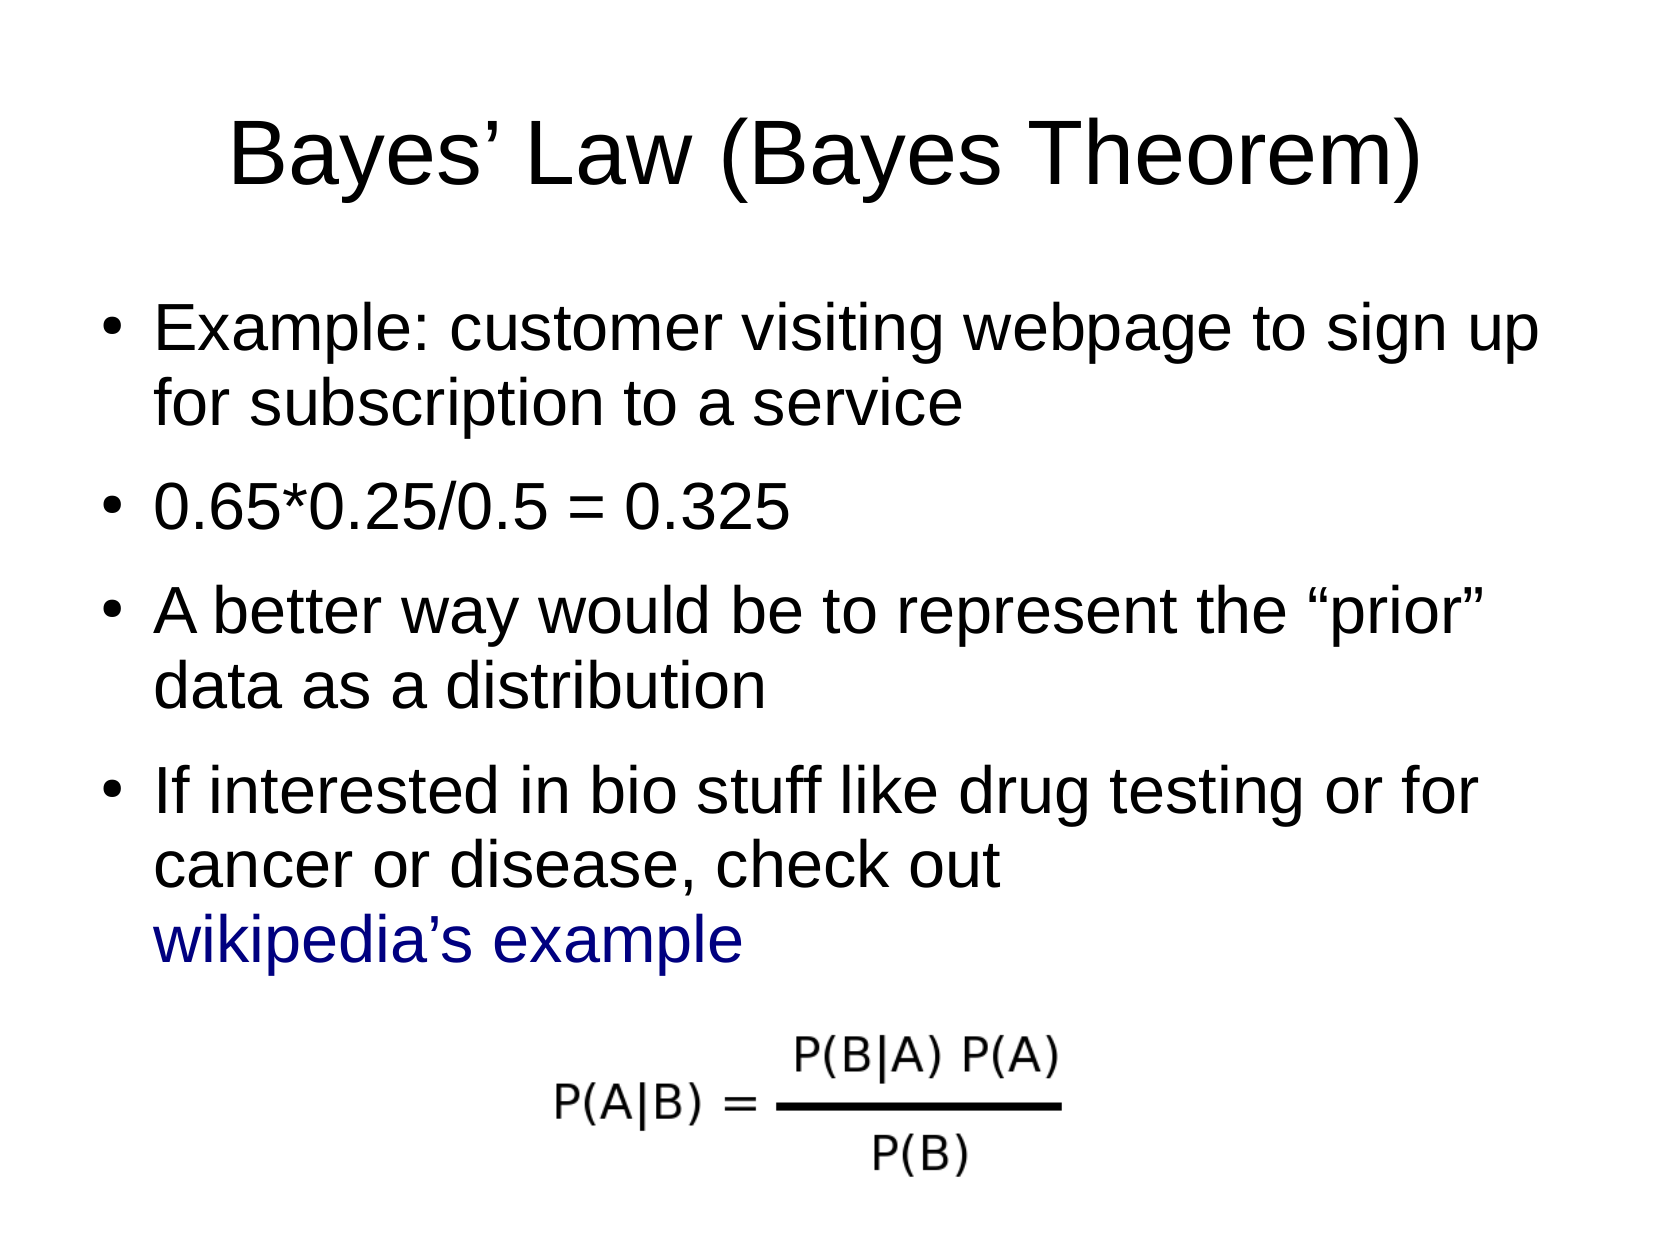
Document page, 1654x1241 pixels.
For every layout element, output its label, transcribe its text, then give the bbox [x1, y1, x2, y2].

list Example: customer visiting webpage to sign up for subscription to a service 0.65*0.25/0.5 = 0.325 A better way would be to represent the “prior” data as a distribution If interested in bio stuff like drug testing or for cancer or disease, check out wikipedia’s example [82, 290, 1571, 1010]
picture [540, 1001, 1081, 1199]
title Bayes’ Law (Bayes Theorem) [82, 49, 1571, 257]
